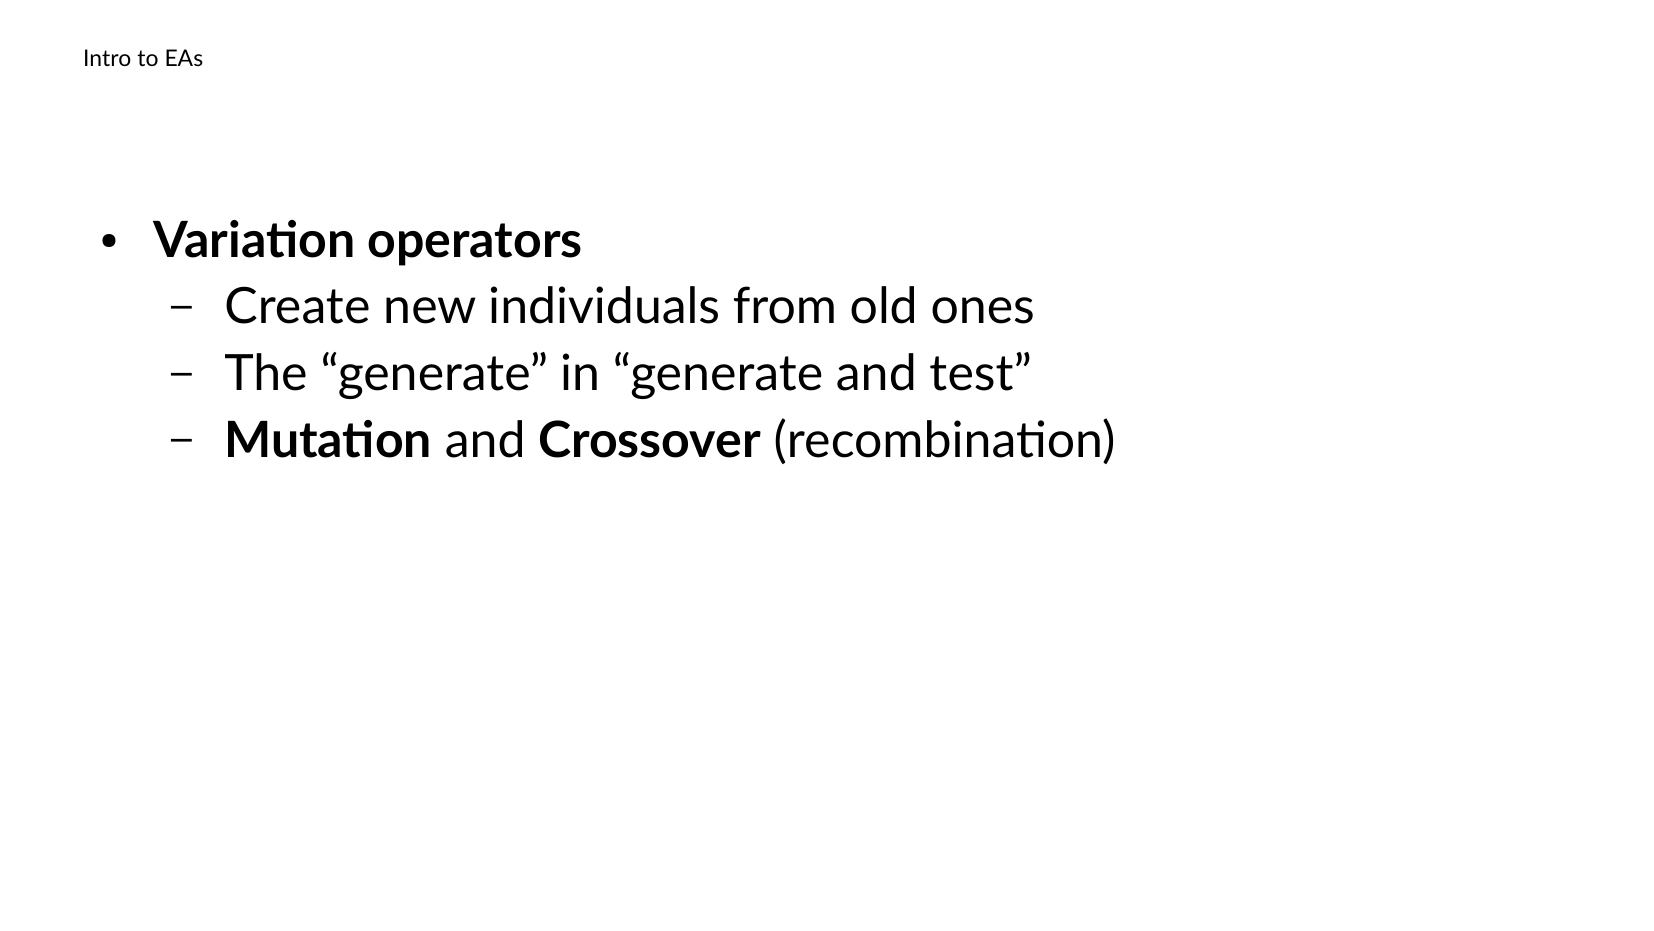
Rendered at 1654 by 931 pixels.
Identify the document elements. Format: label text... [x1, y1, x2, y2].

title Intro to EAs [83, 0, 1571, 119]
list Variation operators Create new individuals from old ones The “generate” in “generate and test” Mutation and Crossover (recombination) [82, 217, 1571, 839]
